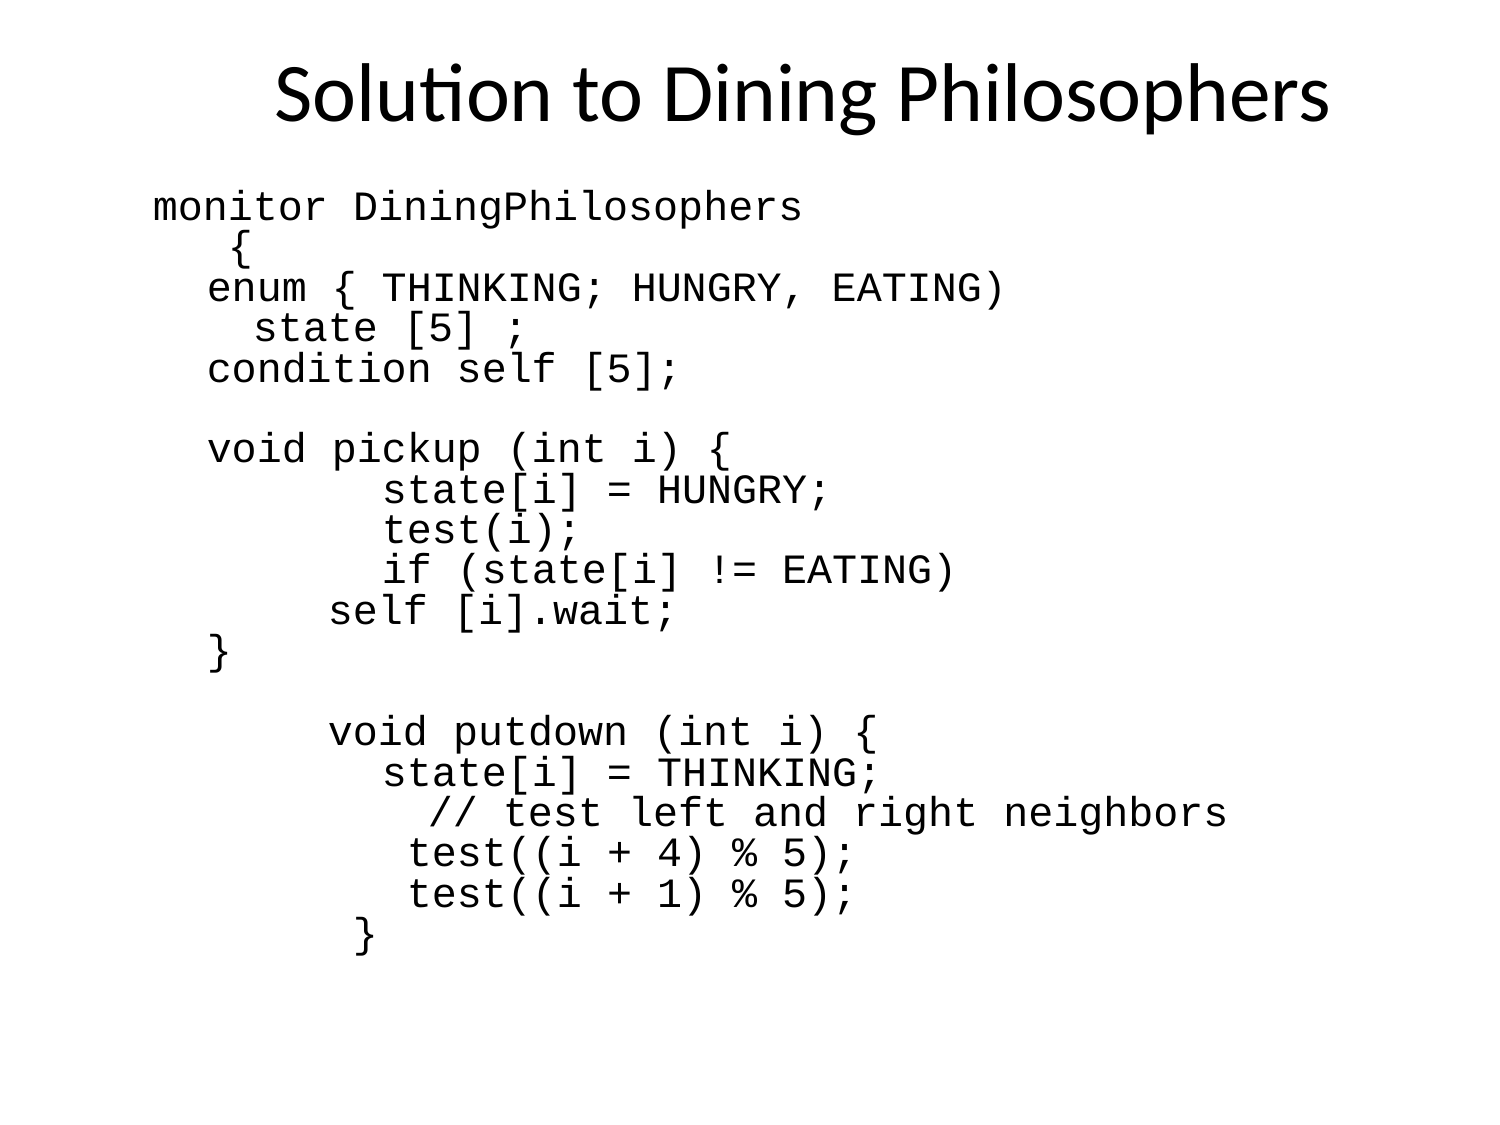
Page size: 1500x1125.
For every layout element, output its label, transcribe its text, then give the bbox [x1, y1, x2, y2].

text_box Solution to Dining Philosophers [140, 38, 1466, 139]
text_box monitor DiningPhilosophers { enum { THINKING; HUNGRY, EATING) state [5] ; condition self [5]; void pickup (int i) { state[i] = HUNGRY; test(i); if (state[i] != EATING) self [i].wait; } void putdown (int i) { state[i] = THINKING; // test left and right neighbors test((i + 4) % 5); test((i + 1) % 5); } [135, 189, 1465, 1094]
